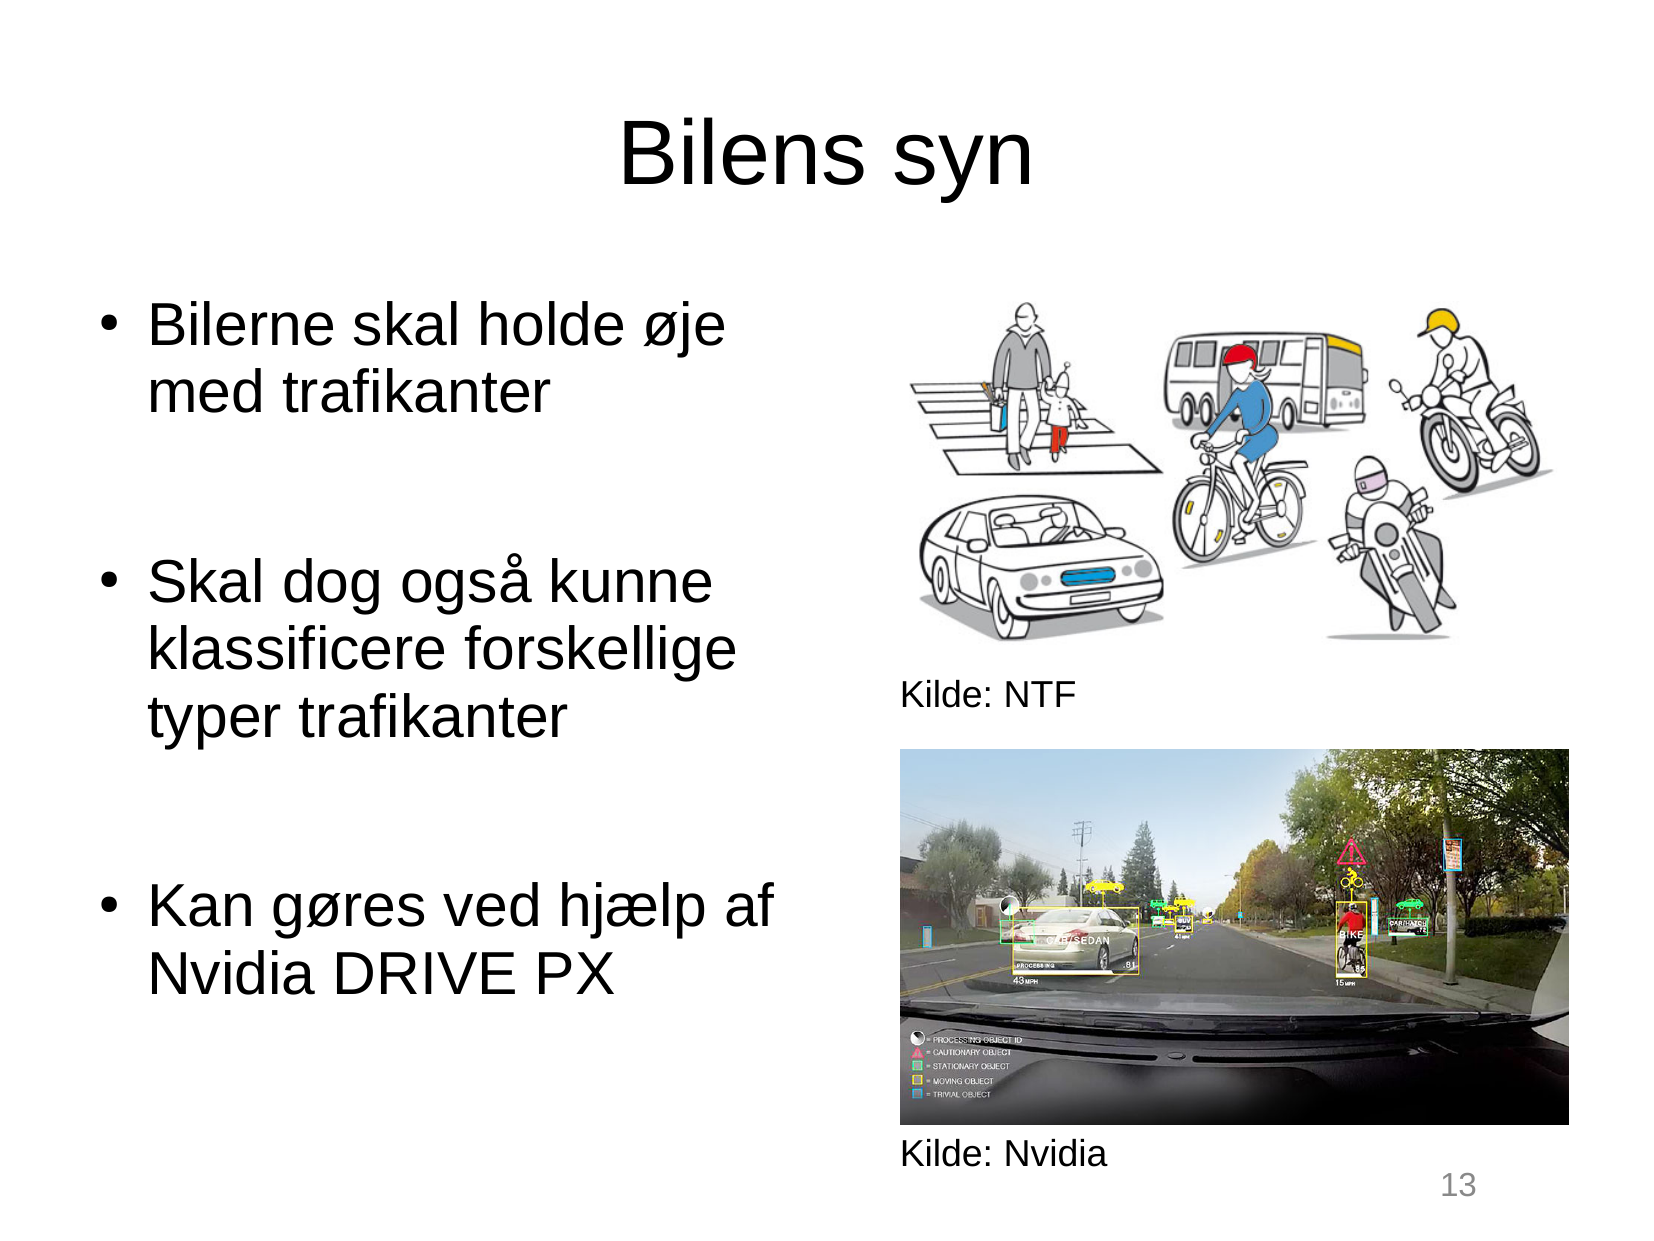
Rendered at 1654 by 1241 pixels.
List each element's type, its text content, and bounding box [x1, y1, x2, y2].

picture [900, 749, 1569, 1126]
picture [900, 301, 1562, 646]
text_box Kilde: Nvidia [885, 1125, 1156, 1224]
list Bilerne skal holde øje med trafikanter Skal dog også kunne klassificere forskellige typer trafikanter Kan gøres ved hjælp af Nvidia DRIVE PX [82, 290, 809, 1010]
text_box Kilde: NTF [885, 665, 1156, 765]
title Bilens syn [82, 49, 1571, 257]
